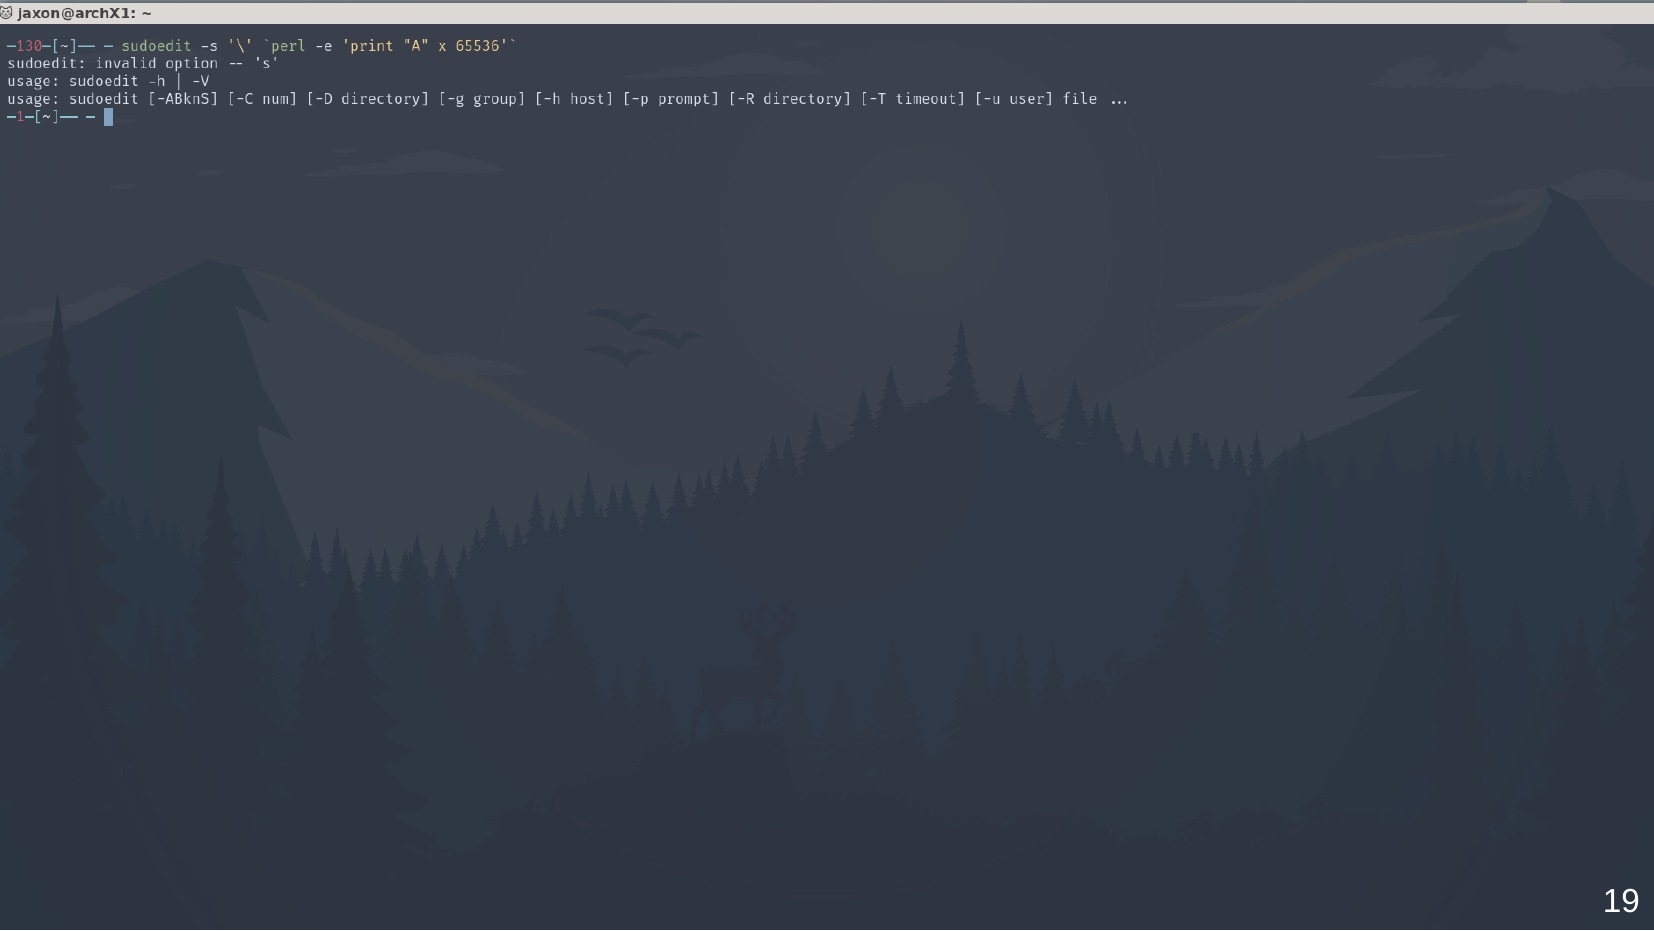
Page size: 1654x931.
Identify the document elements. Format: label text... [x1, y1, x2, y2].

text_box <number> [1588, 874, 1654, 931]
picture [0, 0, 1654, 930]
